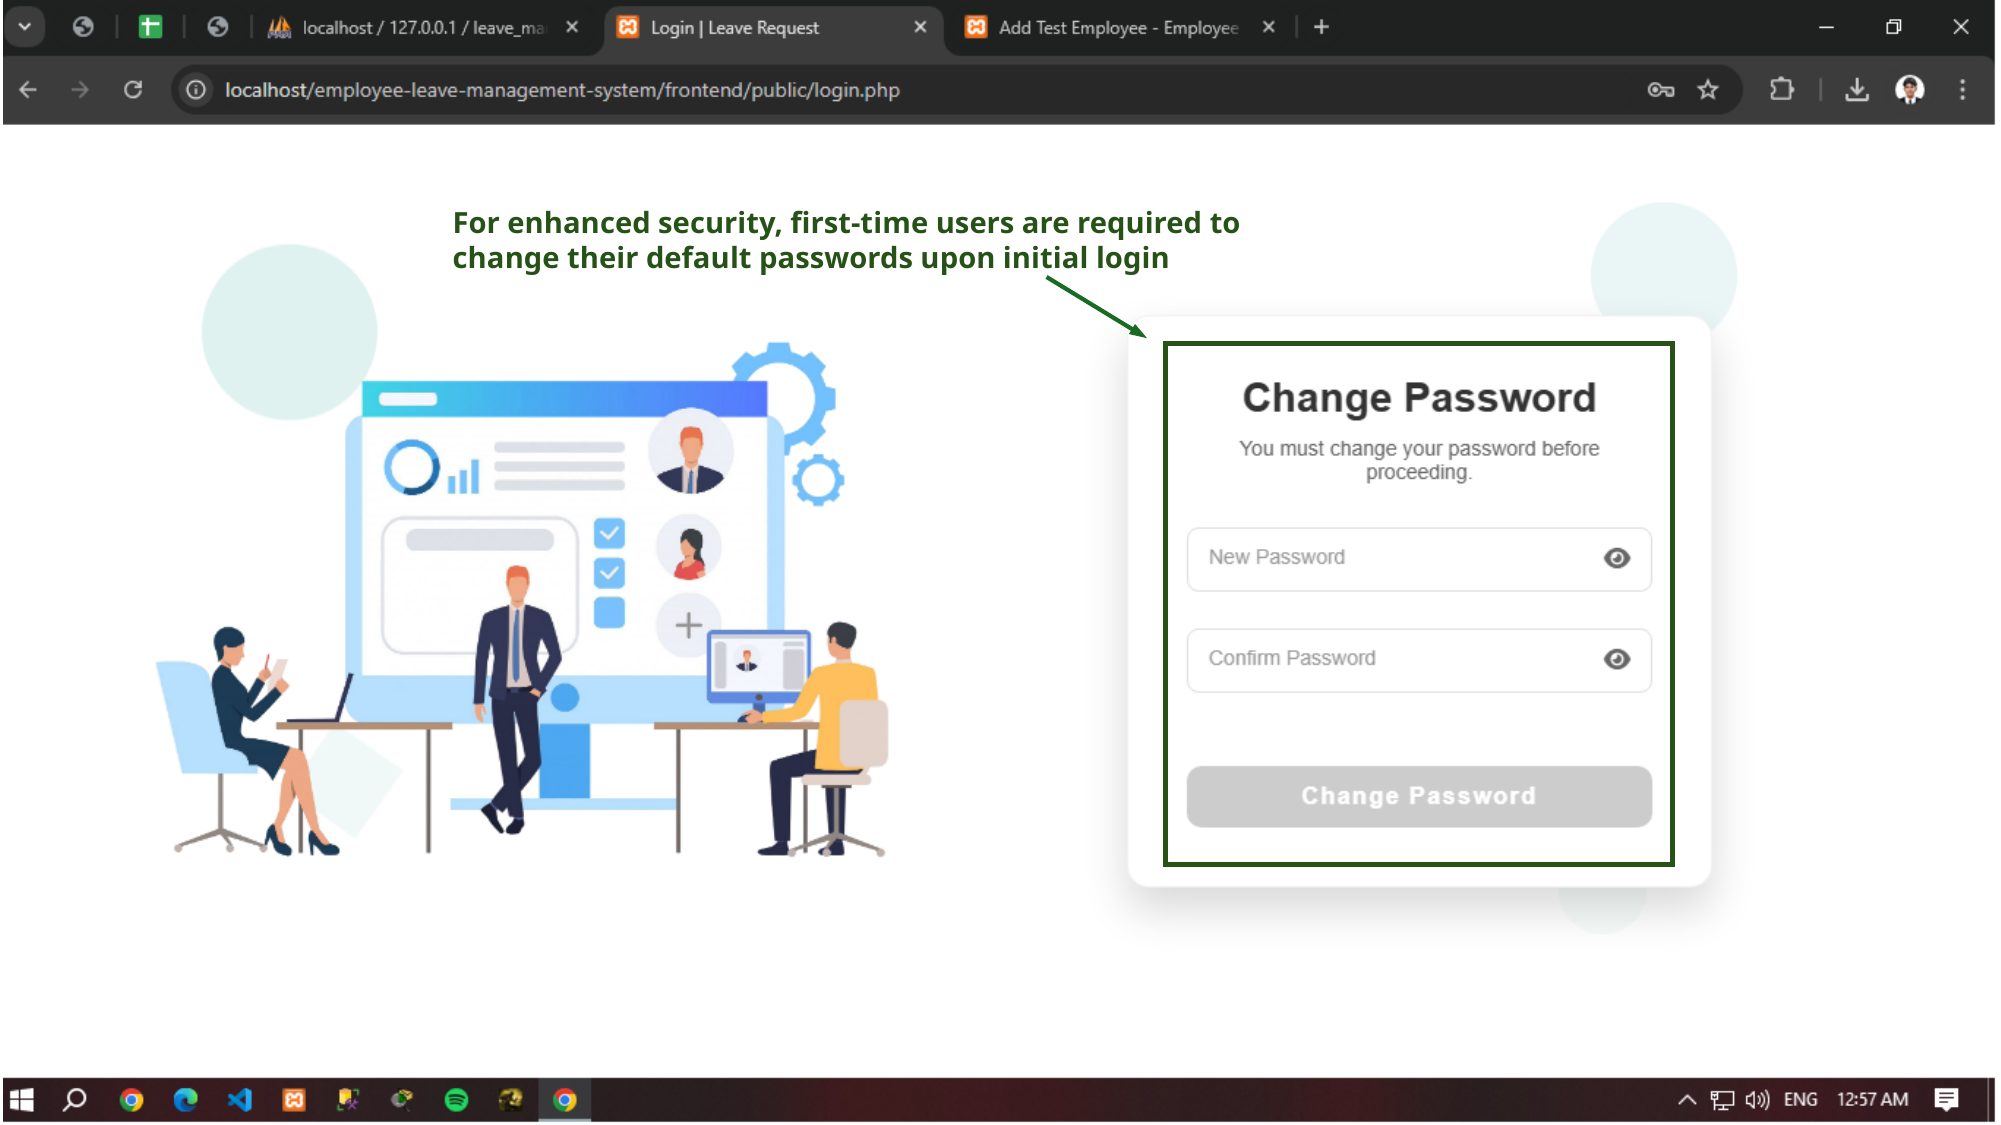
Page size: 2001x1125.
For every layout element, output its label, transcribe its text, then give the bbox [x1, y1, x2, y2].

picture [3, 0, 1998, 1125]
text_box For enhanced security, first-time users are required to change their default passwords upon initial login [437, 197, 1280, 283]
